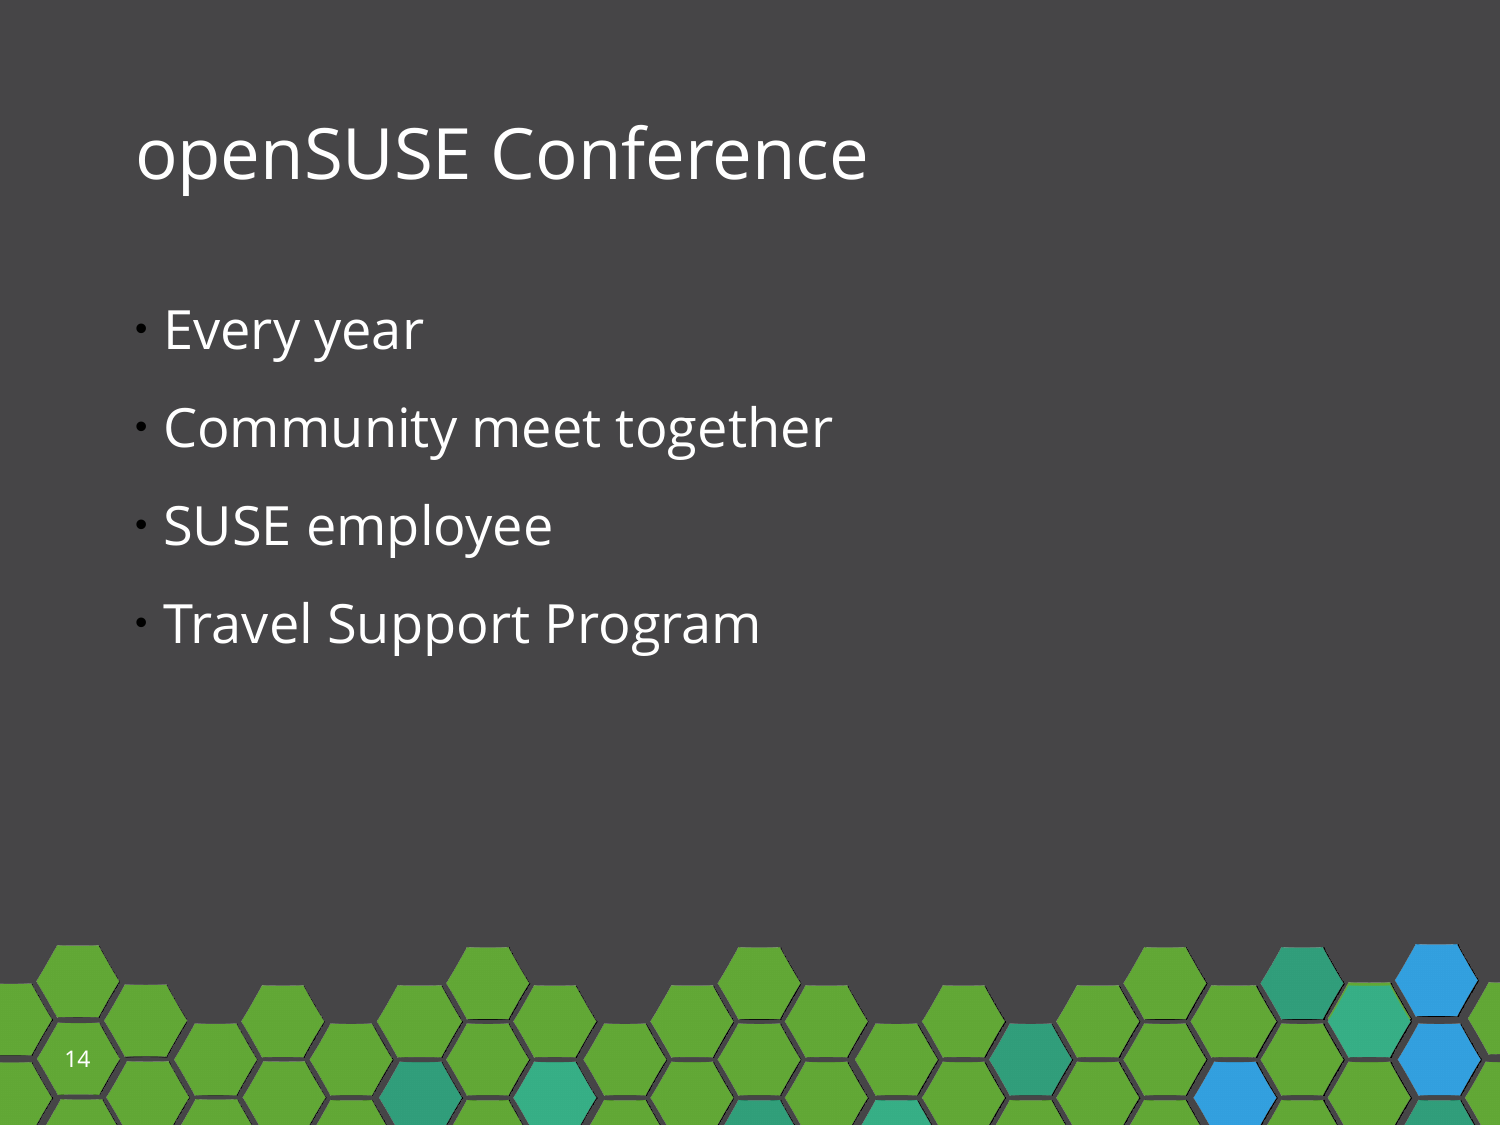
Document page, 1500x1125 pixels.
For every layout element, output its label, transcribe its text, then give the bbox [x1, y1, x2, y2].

picture [0, 944, 1500, 1125]
title openSUSE Conference [135, 71, 1372, 234]
list Every year Community meet together SUSE employee Travel Support Program [135, 291, 1372, 945]
